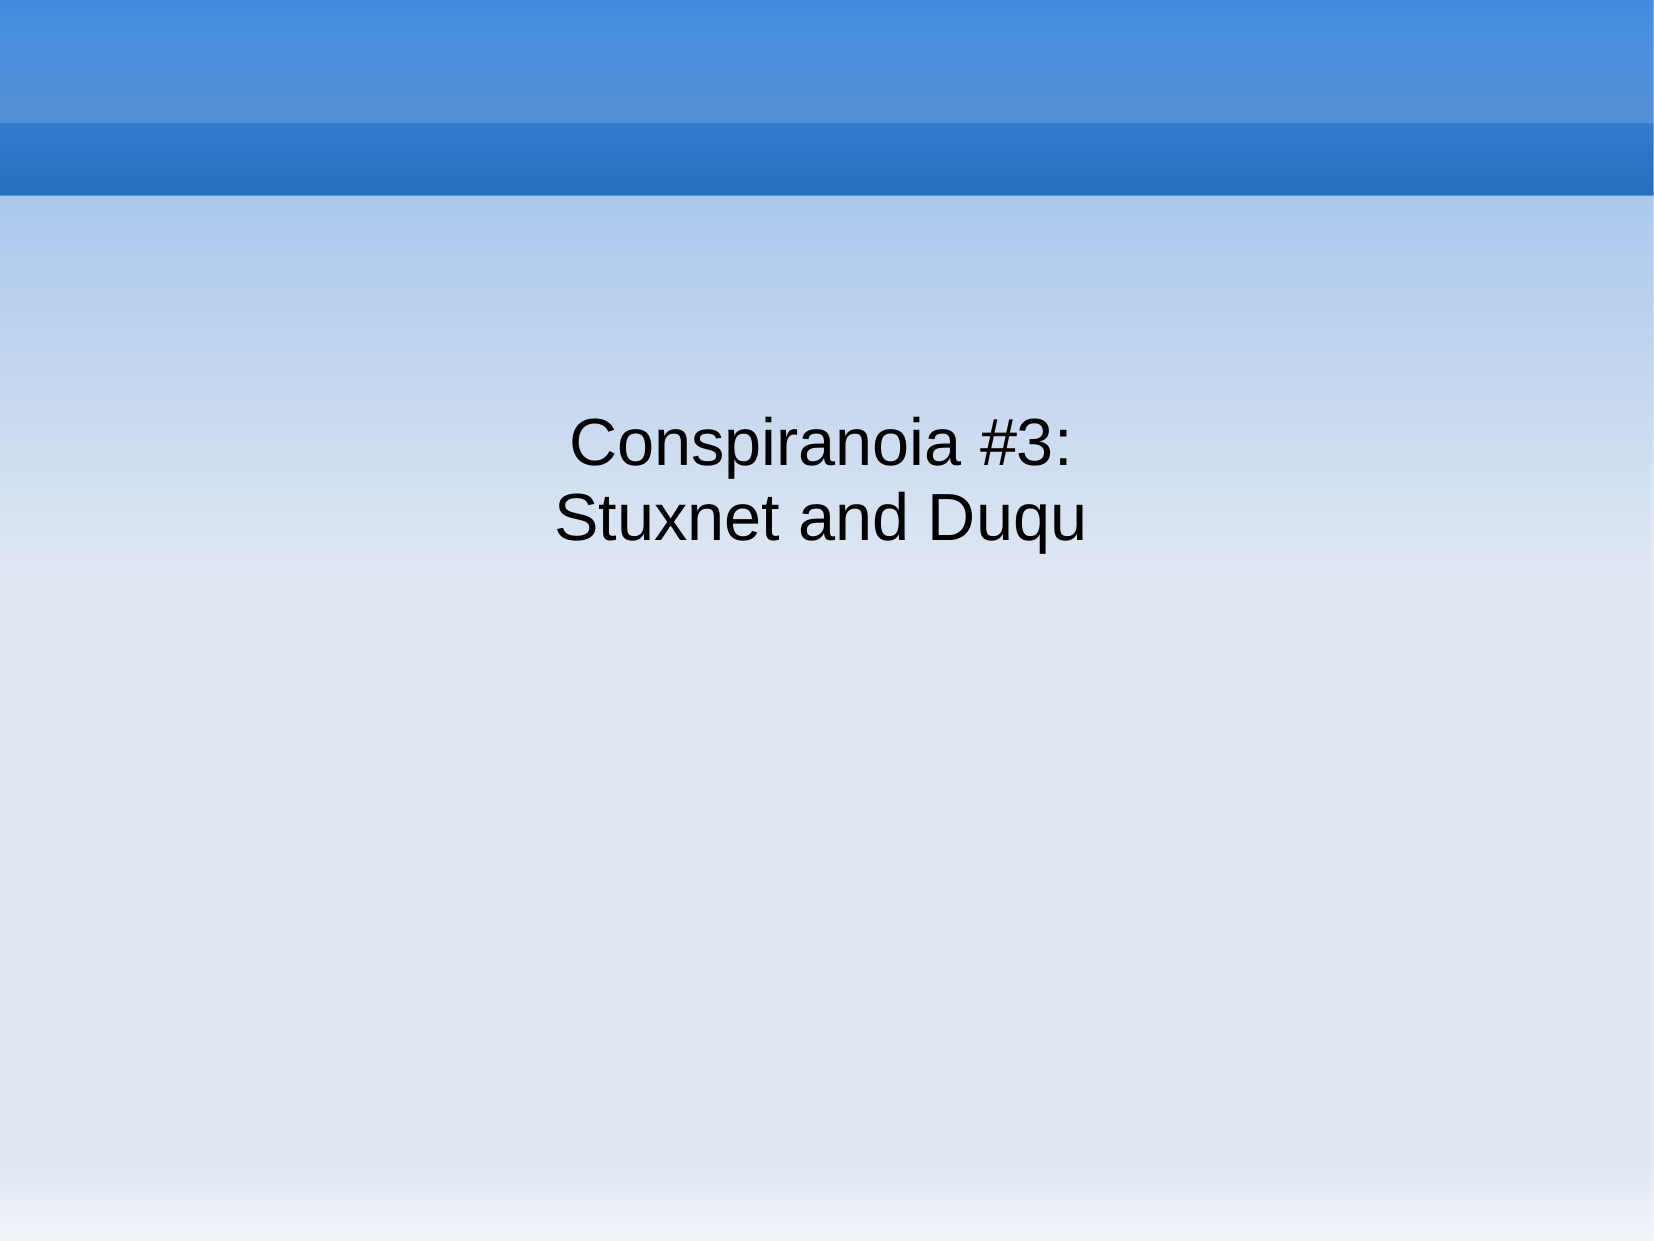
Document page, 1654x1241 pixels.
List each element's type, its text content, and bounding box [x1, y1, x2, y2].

picture [0, 0, 1654, 1241]
subtitle Conspiranoia #3: Stuxnet and Duqu [76, 0, 1565, 960]
